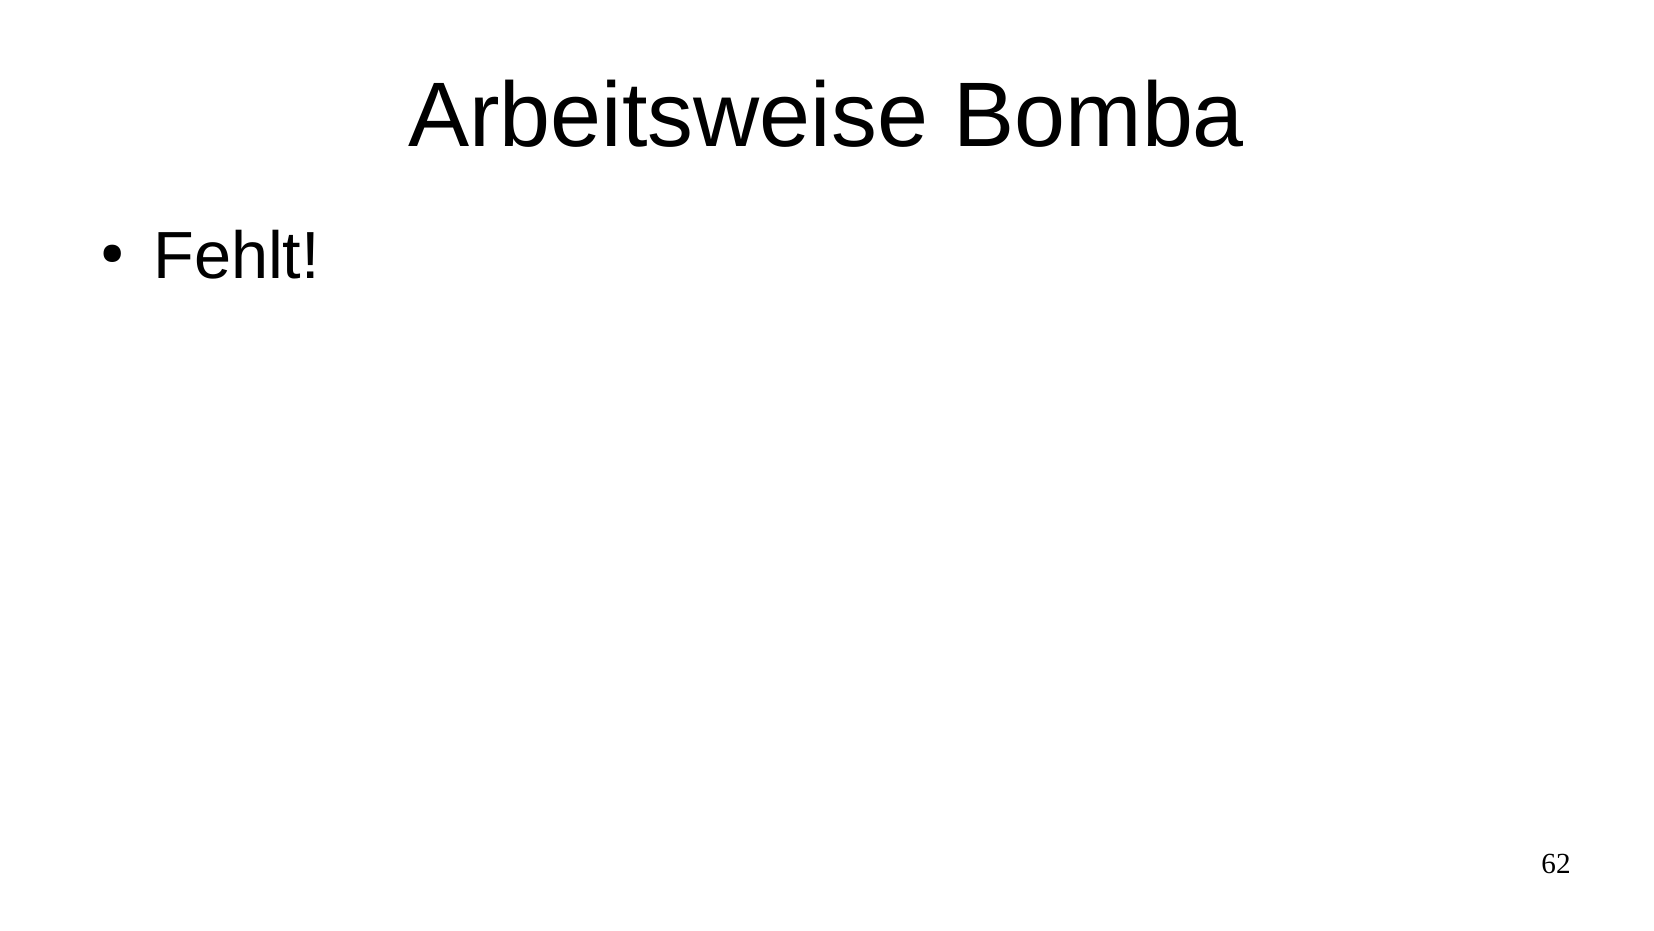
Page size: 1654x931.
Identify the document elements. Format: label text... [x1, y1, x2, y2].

list Fehlt! [82, 217, 1571, 758]
title Arbeitsweise Bomba [82, 37, 1571, 193]
